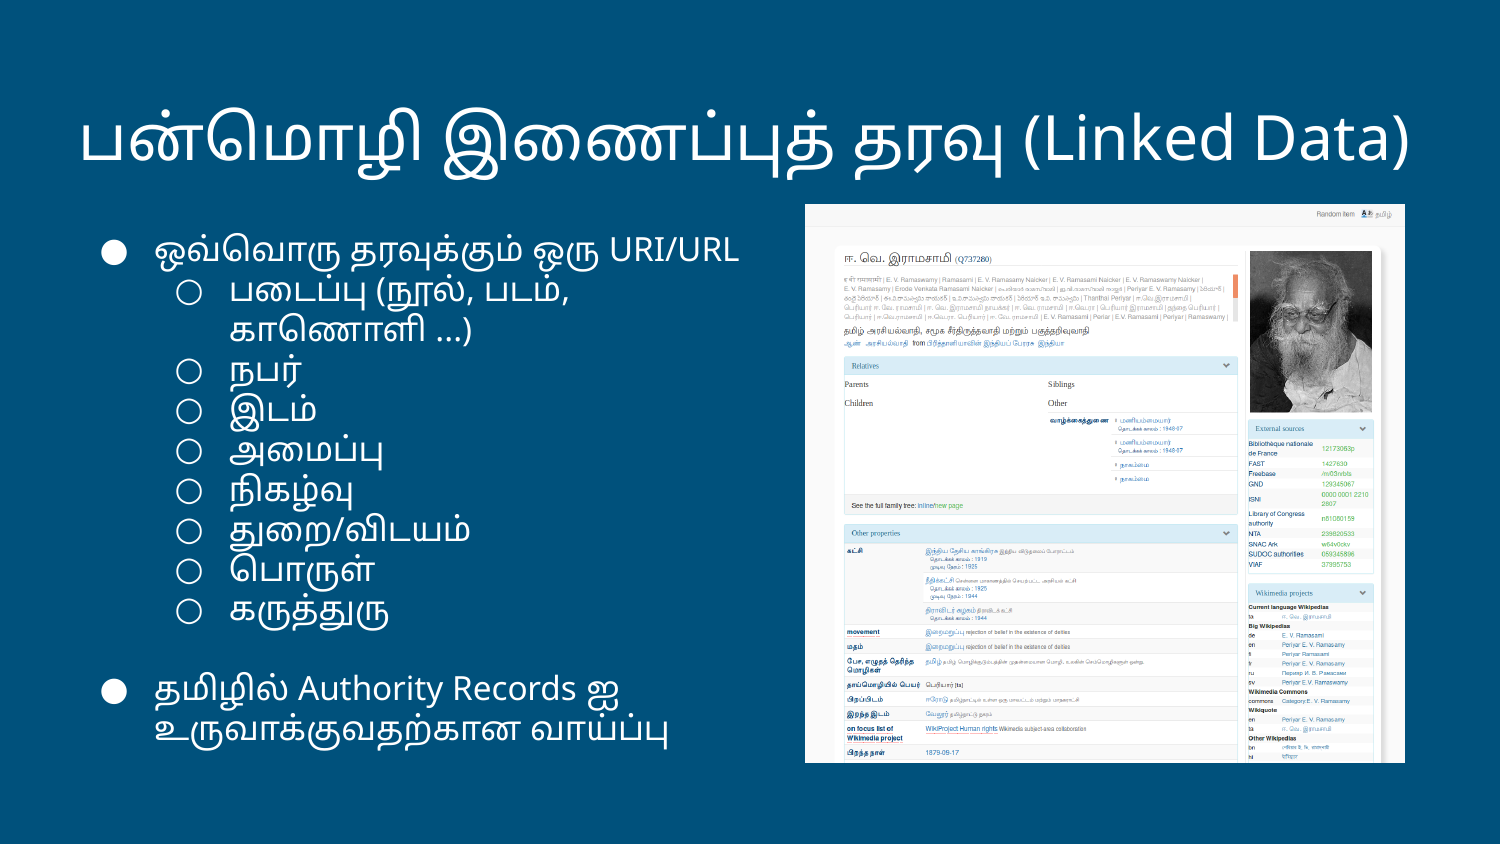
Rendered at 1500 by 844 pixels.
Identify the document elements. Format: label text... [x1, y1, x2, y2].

list ஒவ்வொரு தரவுக்கும் ஒரு URI/URL படைப்பு (நூல், படம், காணொளி ...) நபர் இடம் அமைப்பு நிகழ்வு துறை/விடயம் பொருள் கருத்துரு தமிழில் Authority Records ஐ உருவாக்குவதற்கான வாய்ப்பு [63, 213, 785, 754]
picture [806, 205, 1404, 762]
title பன்மொழி இணைப்புத் தரவு (Linked Data) [63, 75, 1437, 188]
